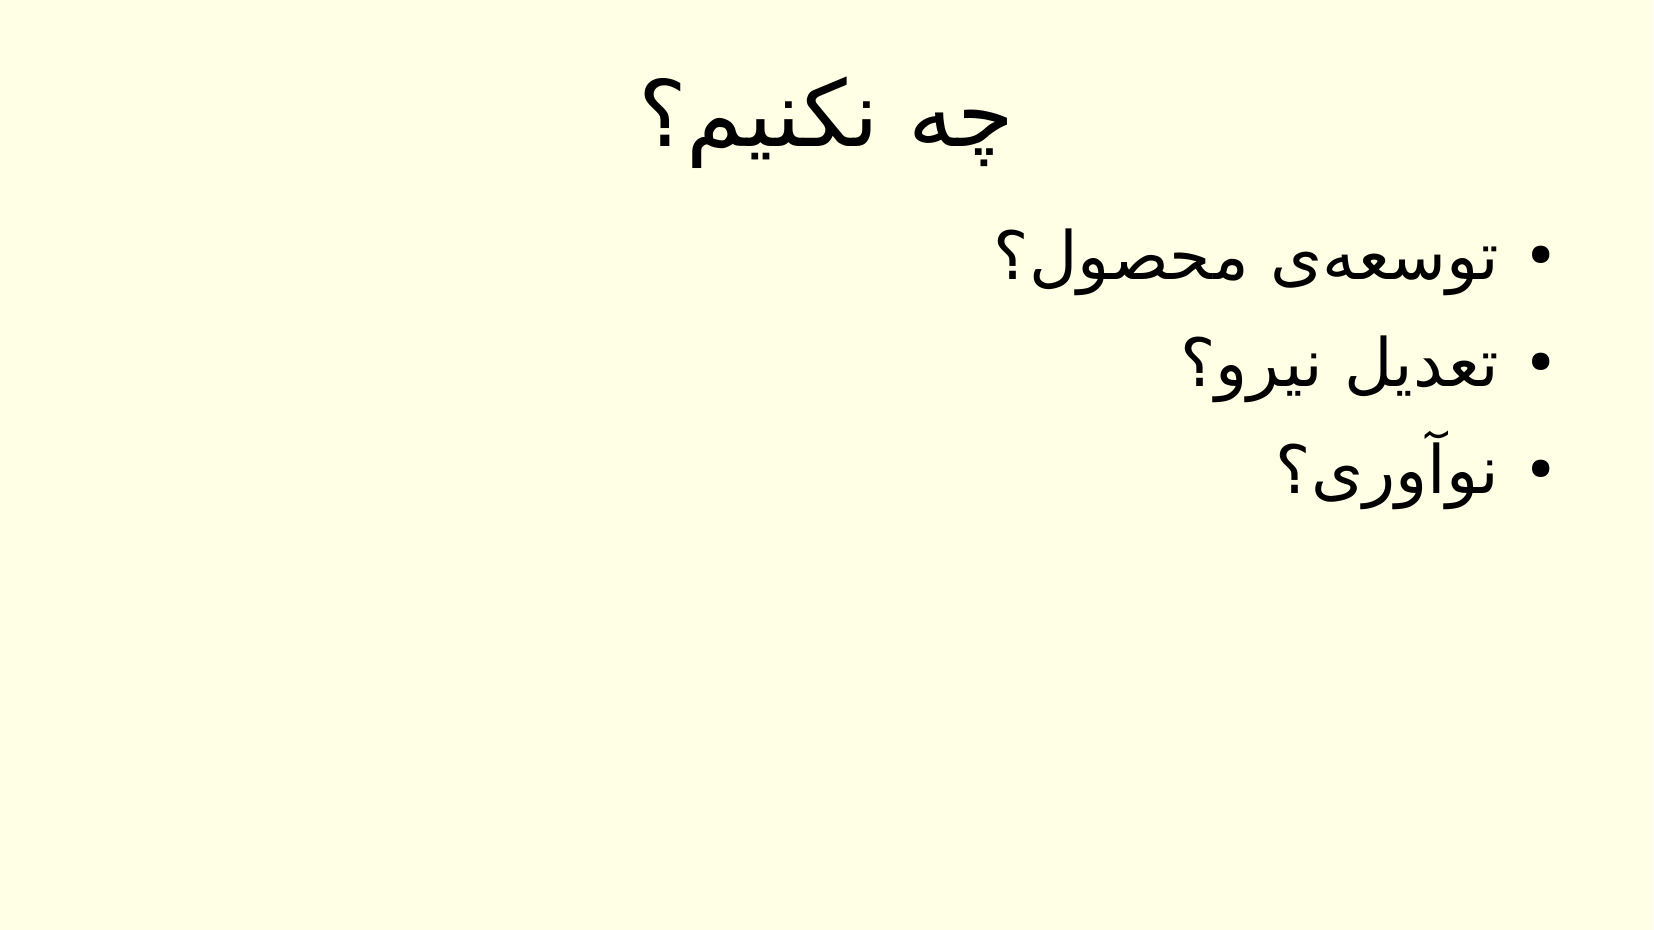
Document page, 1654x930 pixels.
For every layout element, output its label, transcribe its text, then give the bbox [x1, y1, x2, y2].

list توسعه‌ی محصول؟ تعدیل نیرو؟ نوآوری؟ [82, 217, 1571, 757]
title چه نکنیم؟ [82, 35, 1571, 195]
